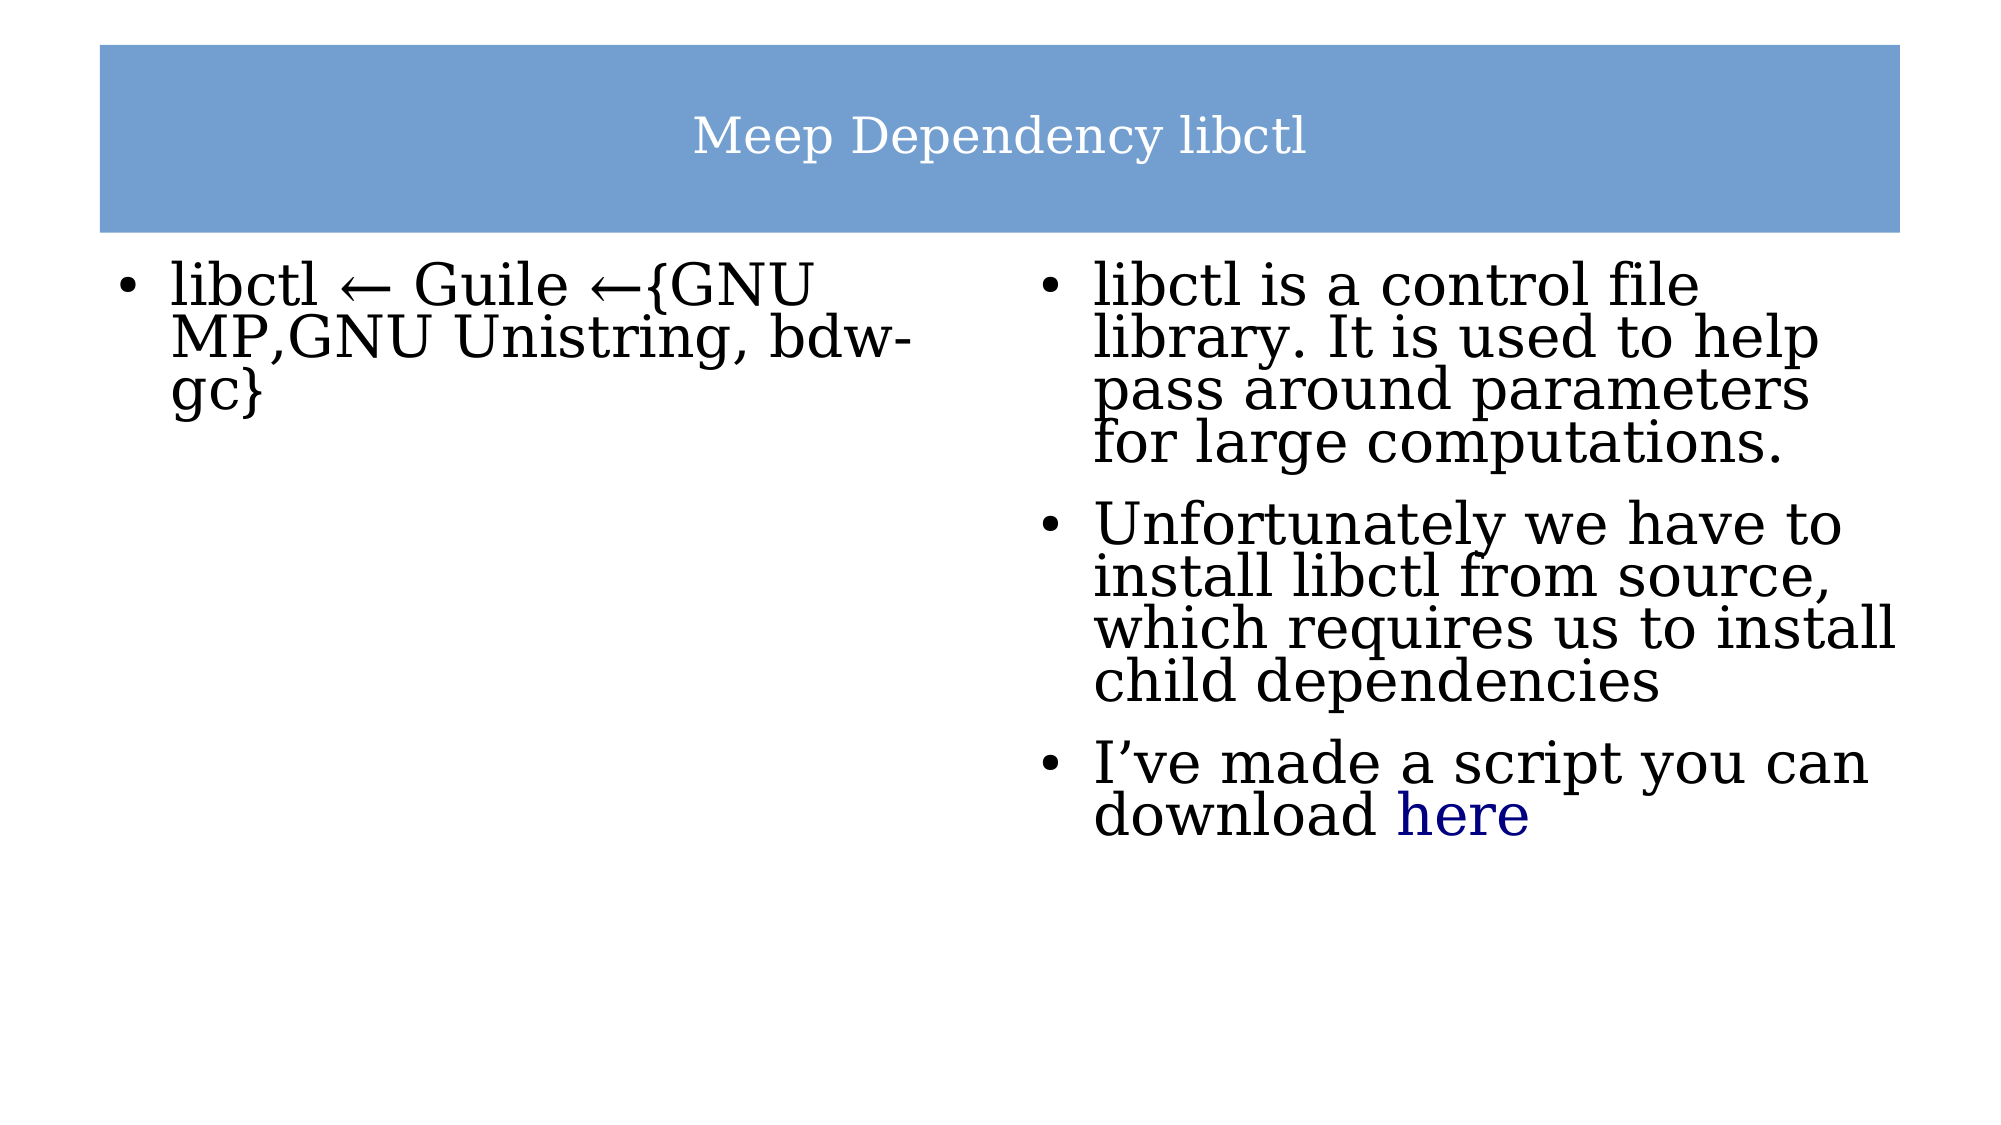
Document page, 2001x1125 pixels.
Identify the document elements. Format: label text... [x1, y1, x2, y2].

title Meep Dependency libctl [99, 44, 1900, 233]
list libctl ← Guile ←{GNU MP,GNU Unistring, bdw-gc} [99, 263, 979, 916]
list libctl is a control file library. It is used to help pass around parameters for large computations. Unfortunately we have to install libctl from source, which requires us to install child dependencies I’ve made a script you can download here [1022, 263, 1901, 916]
